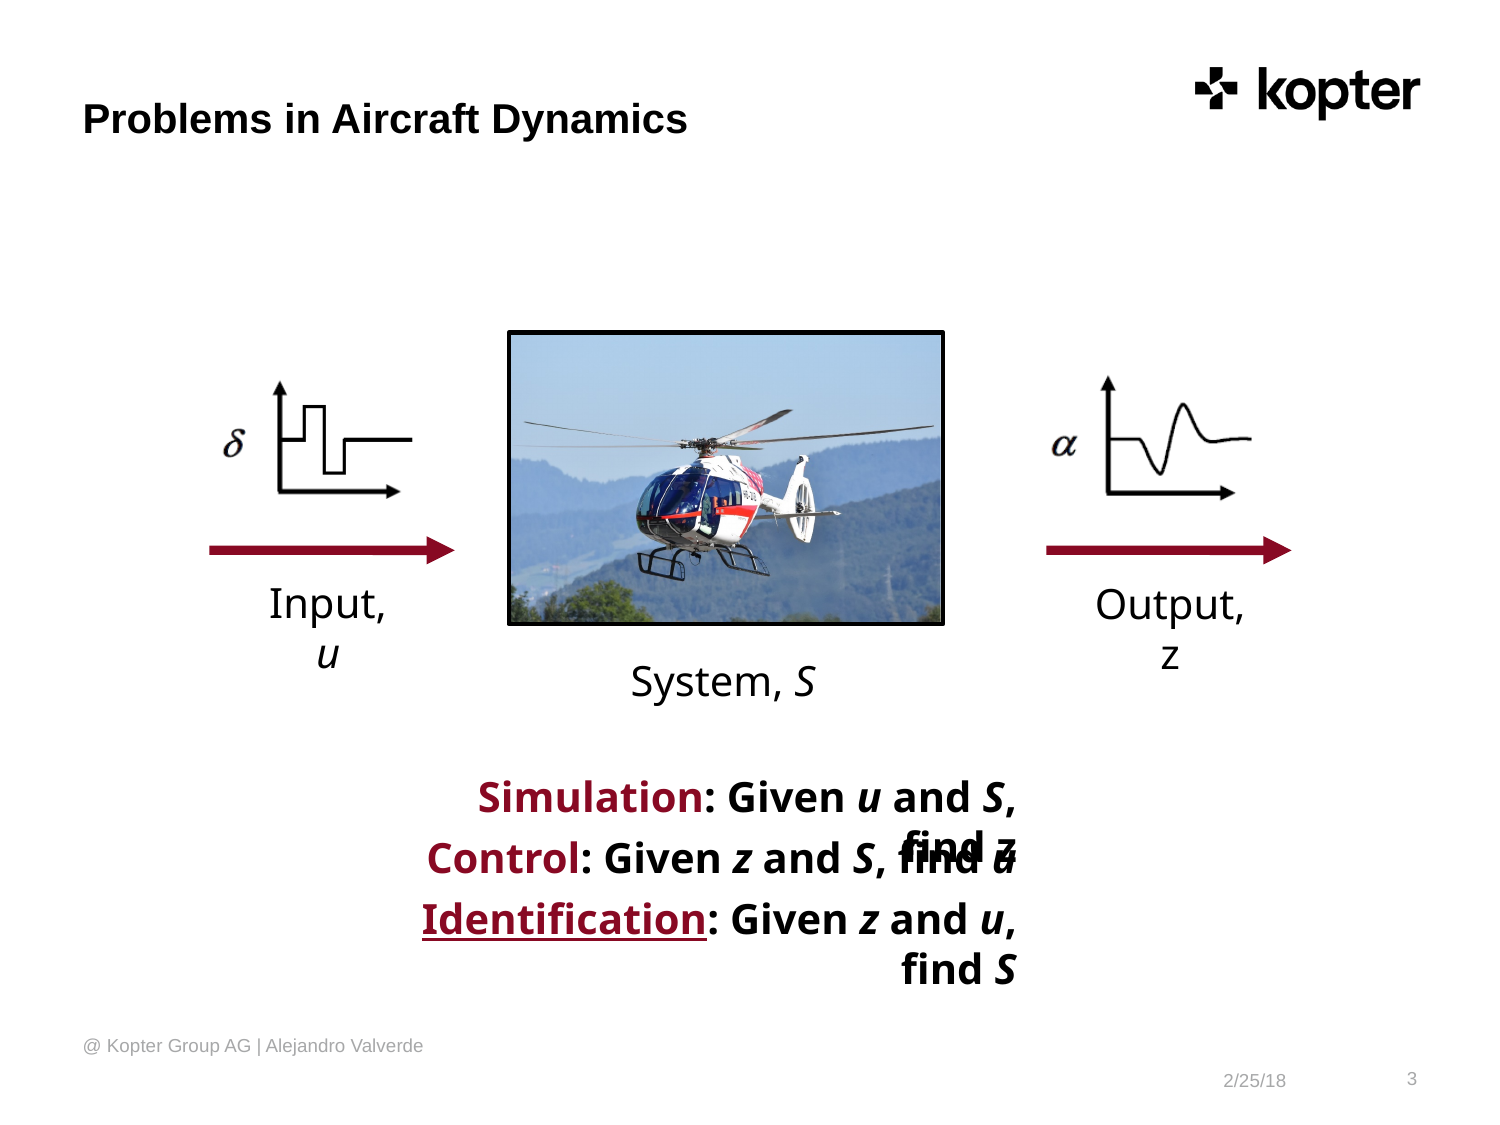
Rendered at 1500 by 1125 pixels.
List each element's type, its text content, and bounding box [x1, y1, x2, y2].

title Problems in Aircraft Dynamics [82, 64, 1153, 142]
text_box Output, z [1084, 577, 1256, 651]
picture [1194, 66, 1421, 121]
picture [209, 367, 446, 518]
text_box Simulation: Given u and S, find z [391, 770, 1017, 828]
slide_number <number> [1328, 1067, 1418, 1097]
slide_number 2/25/18 [1181, 1069, 1329, 1099]
text_box Identification: Given z and u, find S [391, 892, 1017, 950]
text_box System, S [630, 654, 822, 728]
text_box Control: Given z and S, find u [391, 831, 1017, 889]
text_box Input, u [252, 576, 404, 650]
picture [1044, 361, 1296, 518]
picture [511, 334, 941, 622]
list @ Kopter Group AG | Alejandro Valverde [82, 1033, 703, 1063]
